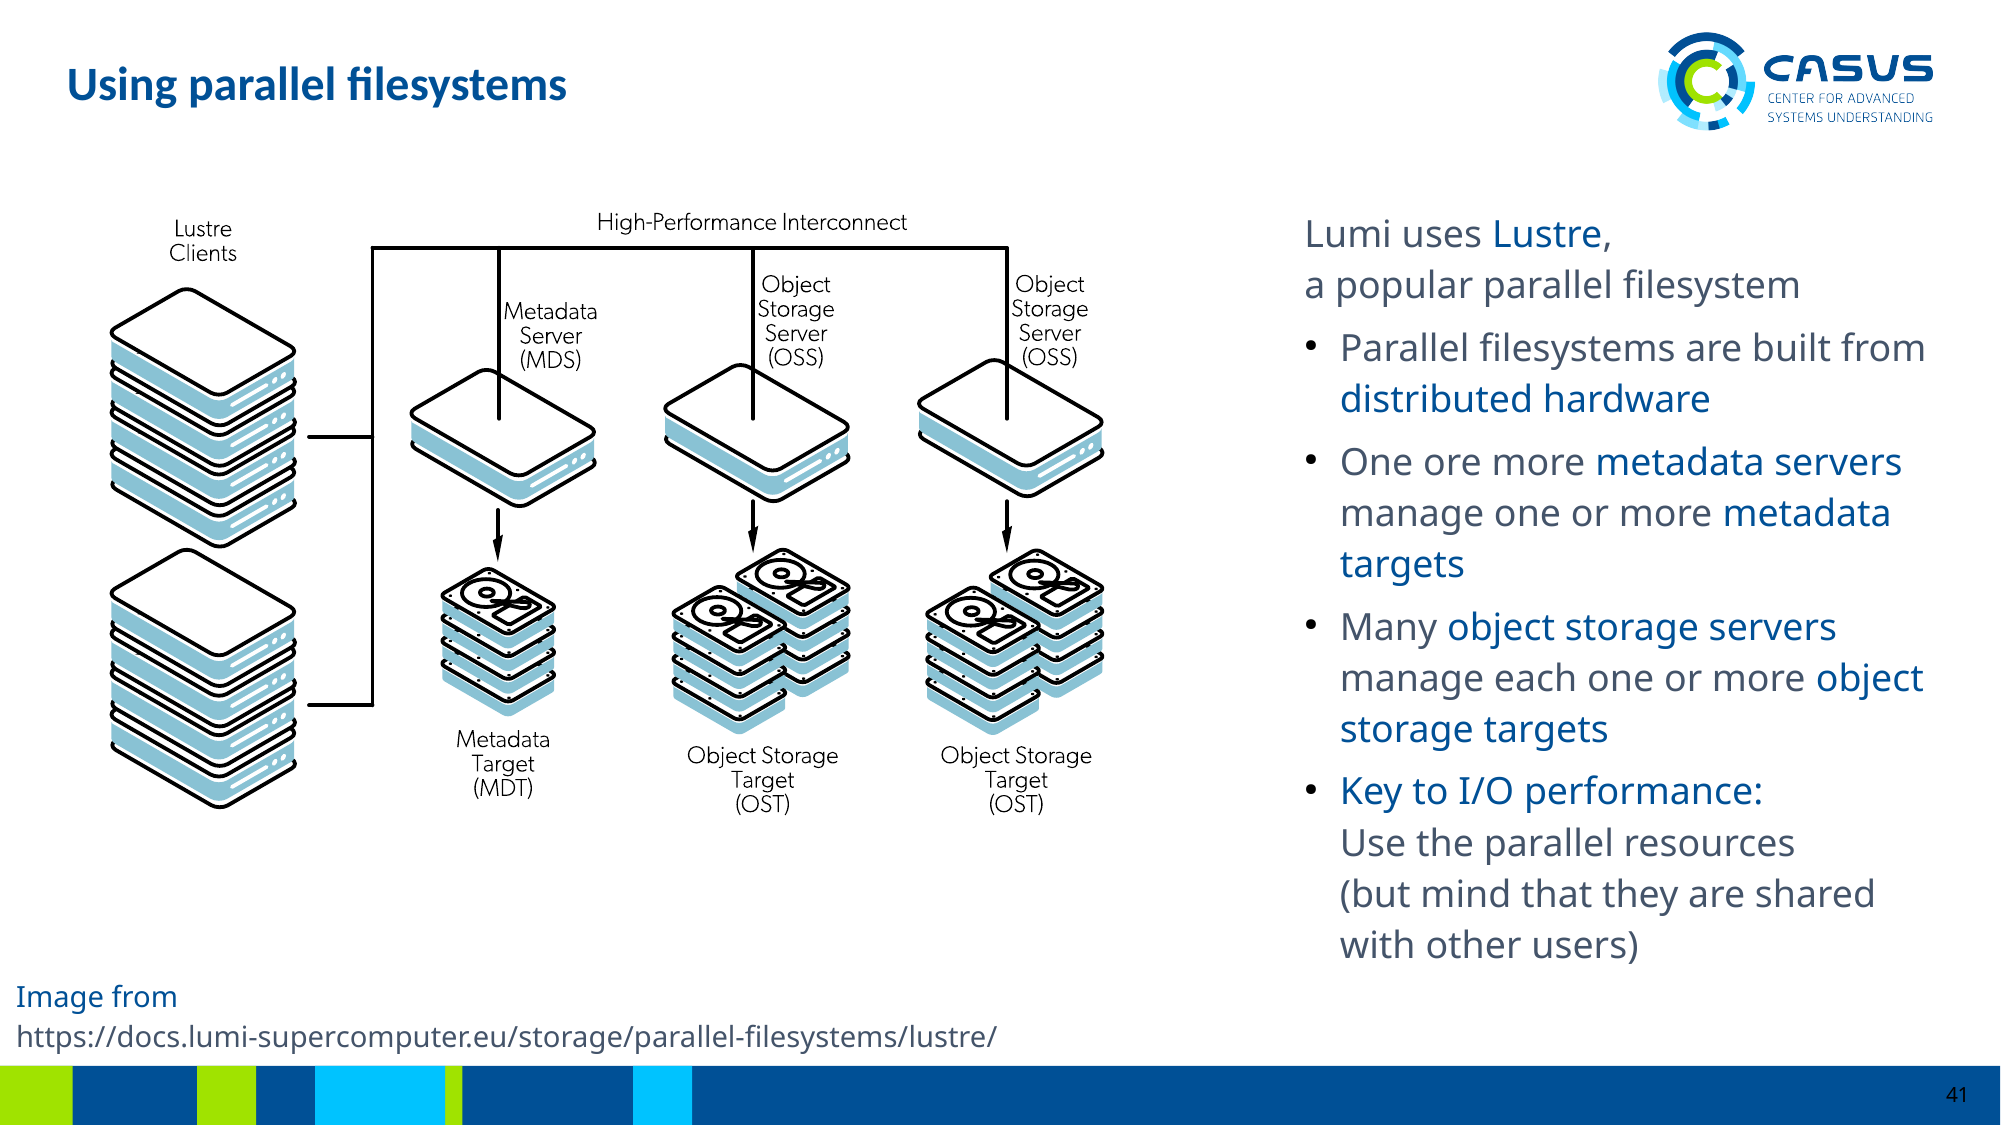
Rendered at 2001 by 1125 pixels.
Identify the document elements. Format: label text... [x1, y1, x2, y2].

text_box Lumi uses Lustre, a popular parallel filesystem Parallel filesystems are built from distributed hardware One ore more metadata servers manage one or more metadata targets Many object storage servers manage each one or more object storage targets Key to I/O performance: Use the parallel resources (but mind that they are shared with other users) [1289, 200, 1960, 977]
title Using parallel filesystems [66, 54, 1621, 123]
picture [1658, 32, 1933, 131]
text_box Image from https://docs.lumi-supercomputer.eu/storage/parallel-filesystems/lustre/ [1, 969, 1296, 1064]
picture [92, 193, 1122, 835]
